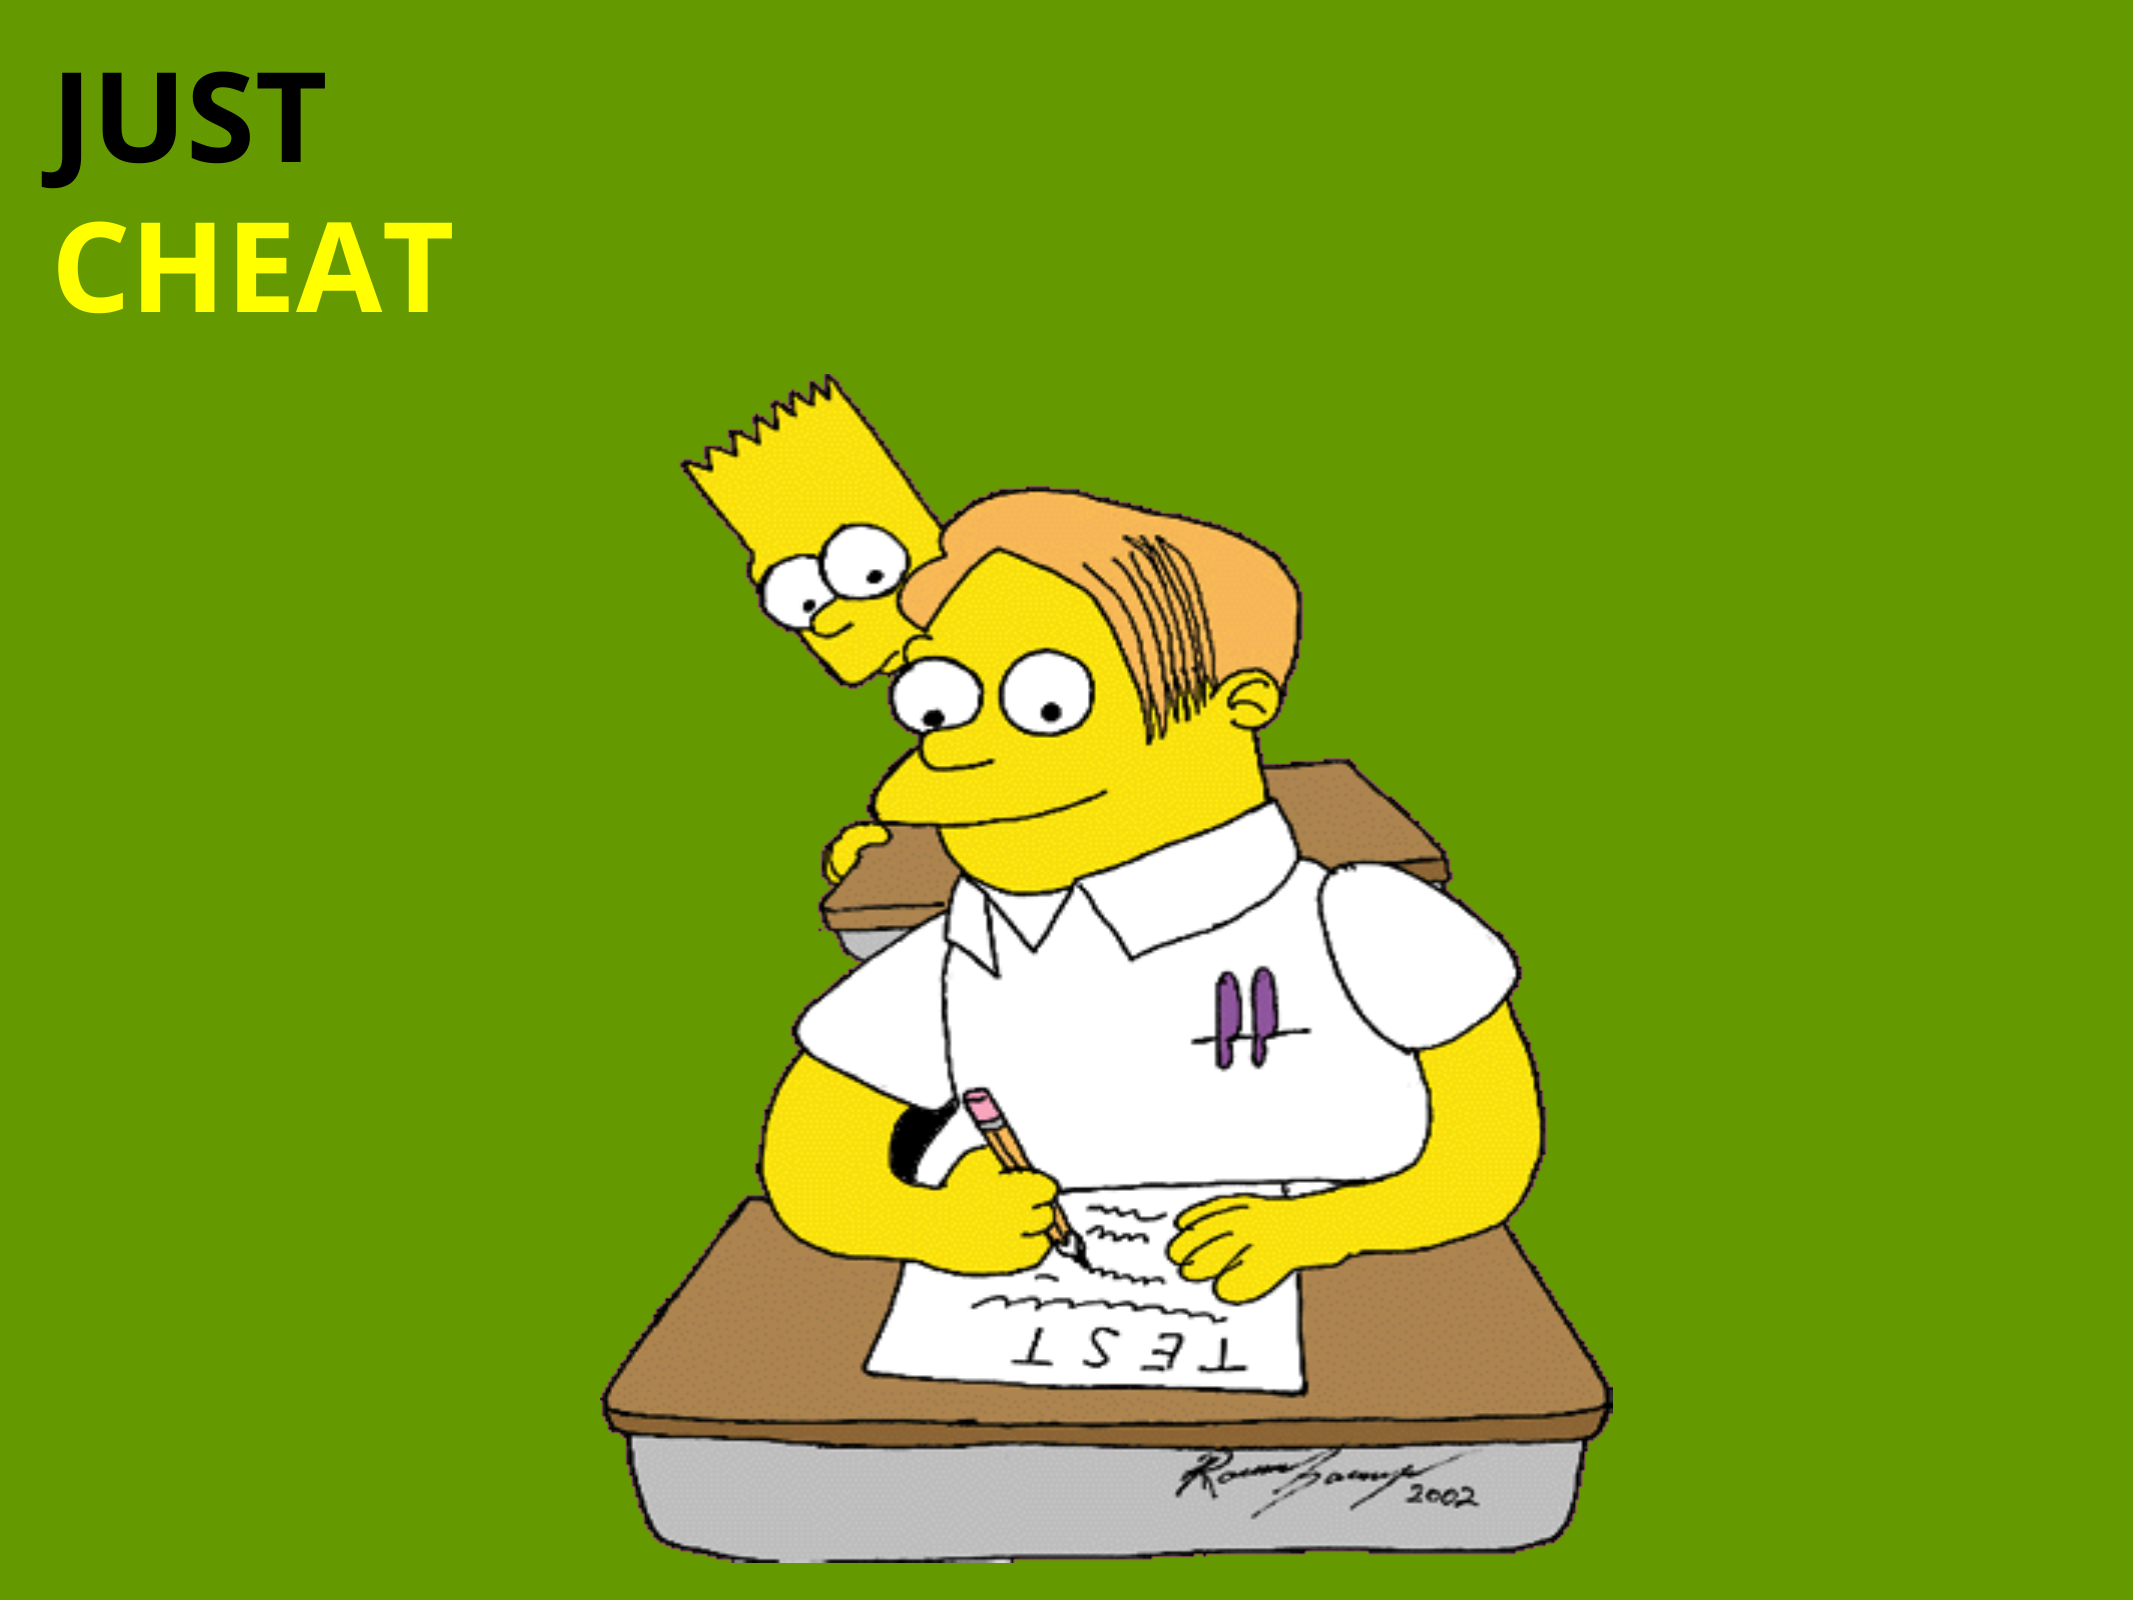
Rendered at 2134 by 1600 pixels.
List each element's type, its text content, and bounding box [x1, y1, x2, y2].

text_box JUST CHEAT [41, 37, 2063, 413]
picture [600, 374, 1613, 1563]
